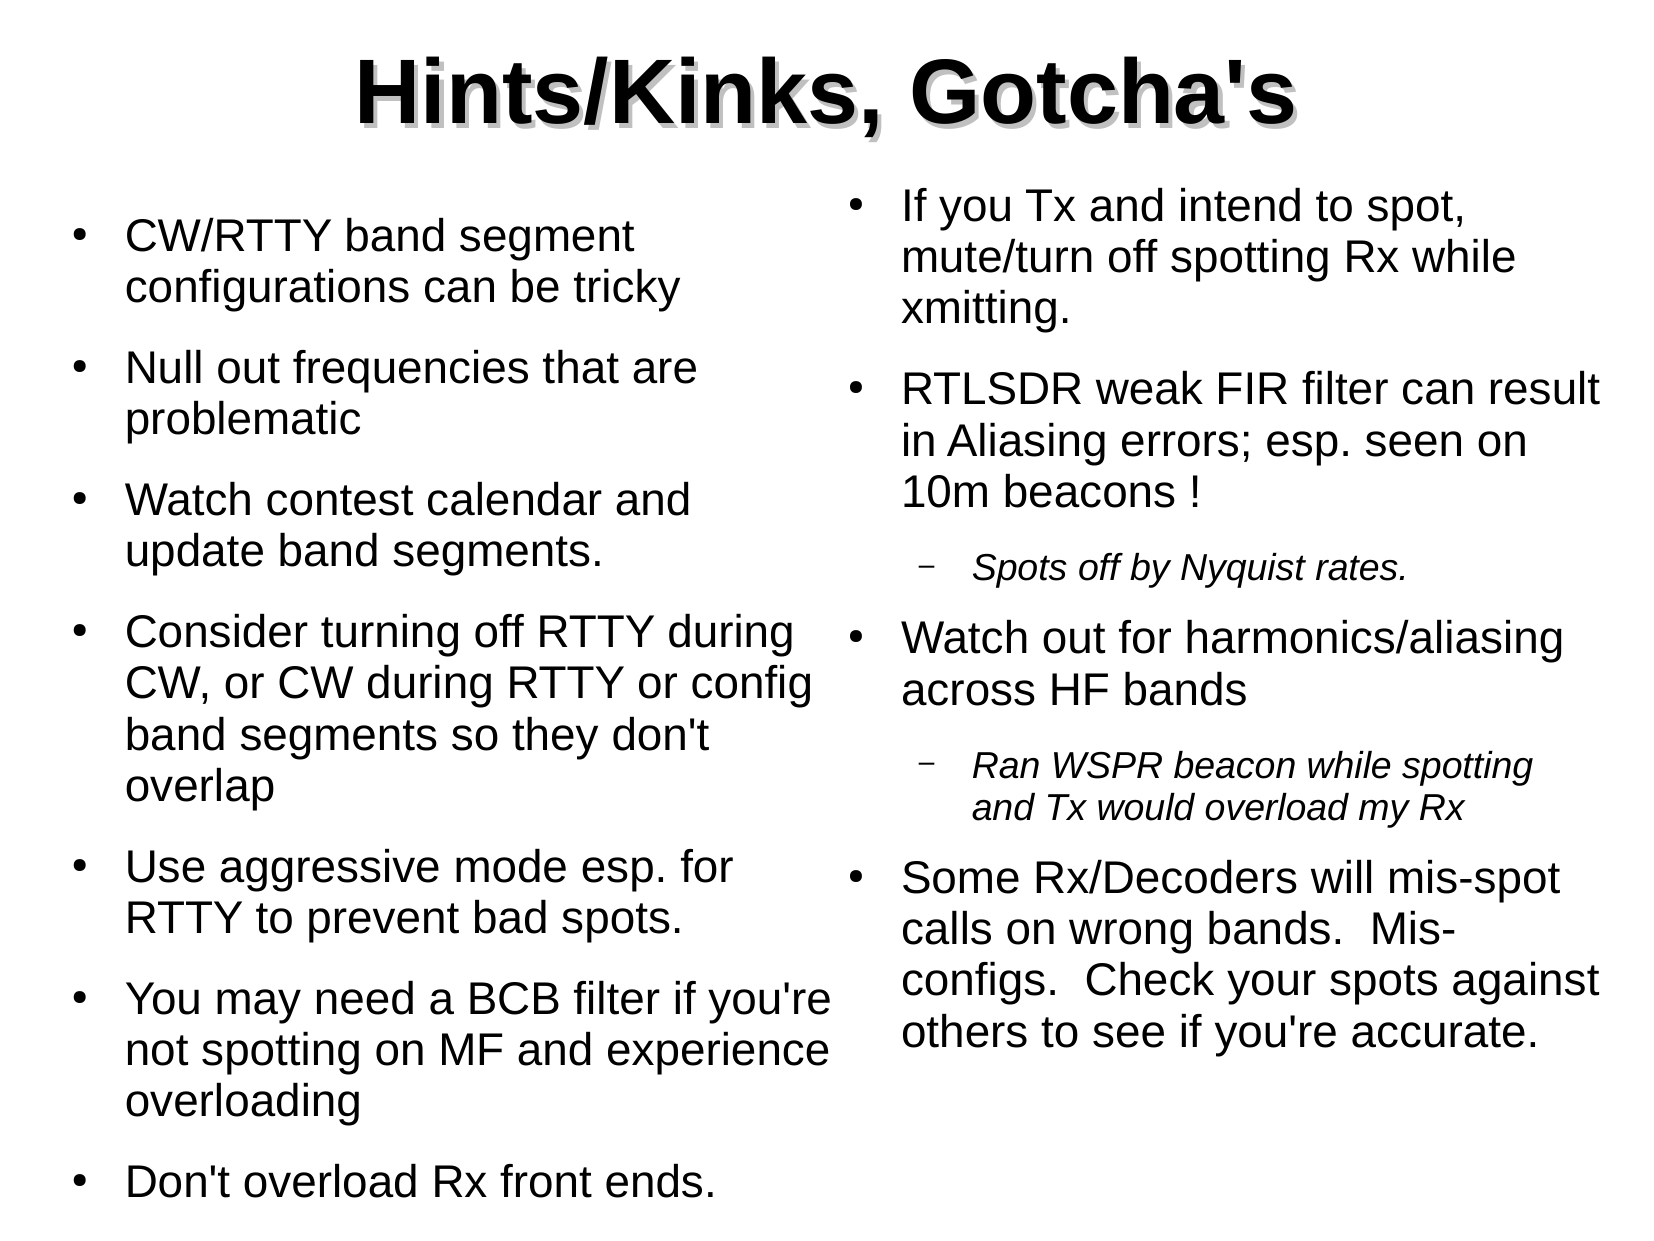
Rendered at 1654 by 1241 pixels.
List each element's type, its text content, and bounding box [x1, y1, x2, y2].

list If you Tx and intend to spot, mute/turn off spotting Rx while xmitting. RTLSDR weak FIR filter can result in Aliasing errors; esp. seen on 10m beacons ! Spots off by Nyquist rates. Watch out for harmonics/aliasing across HF bands Ran WSPR beacon while spotting and Tx would overload my Rx Some Rx/Decoders will mis-spot calls on wrong bands. Mis-configs. Check your spots against others to see if you're accurate. [830, 180, 1606, 1126]
title Hints/Kinks, Gotcha's [82, 40, 1571, 144]
list CW/RTTY band segment configurations can be tricky Null out frequencies that are problematic Watch contest calendar and update band segments. Consider turning off RTTY during CW, or CW during RTTY or config band segments so they don't overlap Use aggressive mode esp. for RTTY to prevent bad spots. You may need a BCB filter if you're not spotting on MF and experience overloading Don't overload Rx front ends. [53, 210, 841, 1170]
